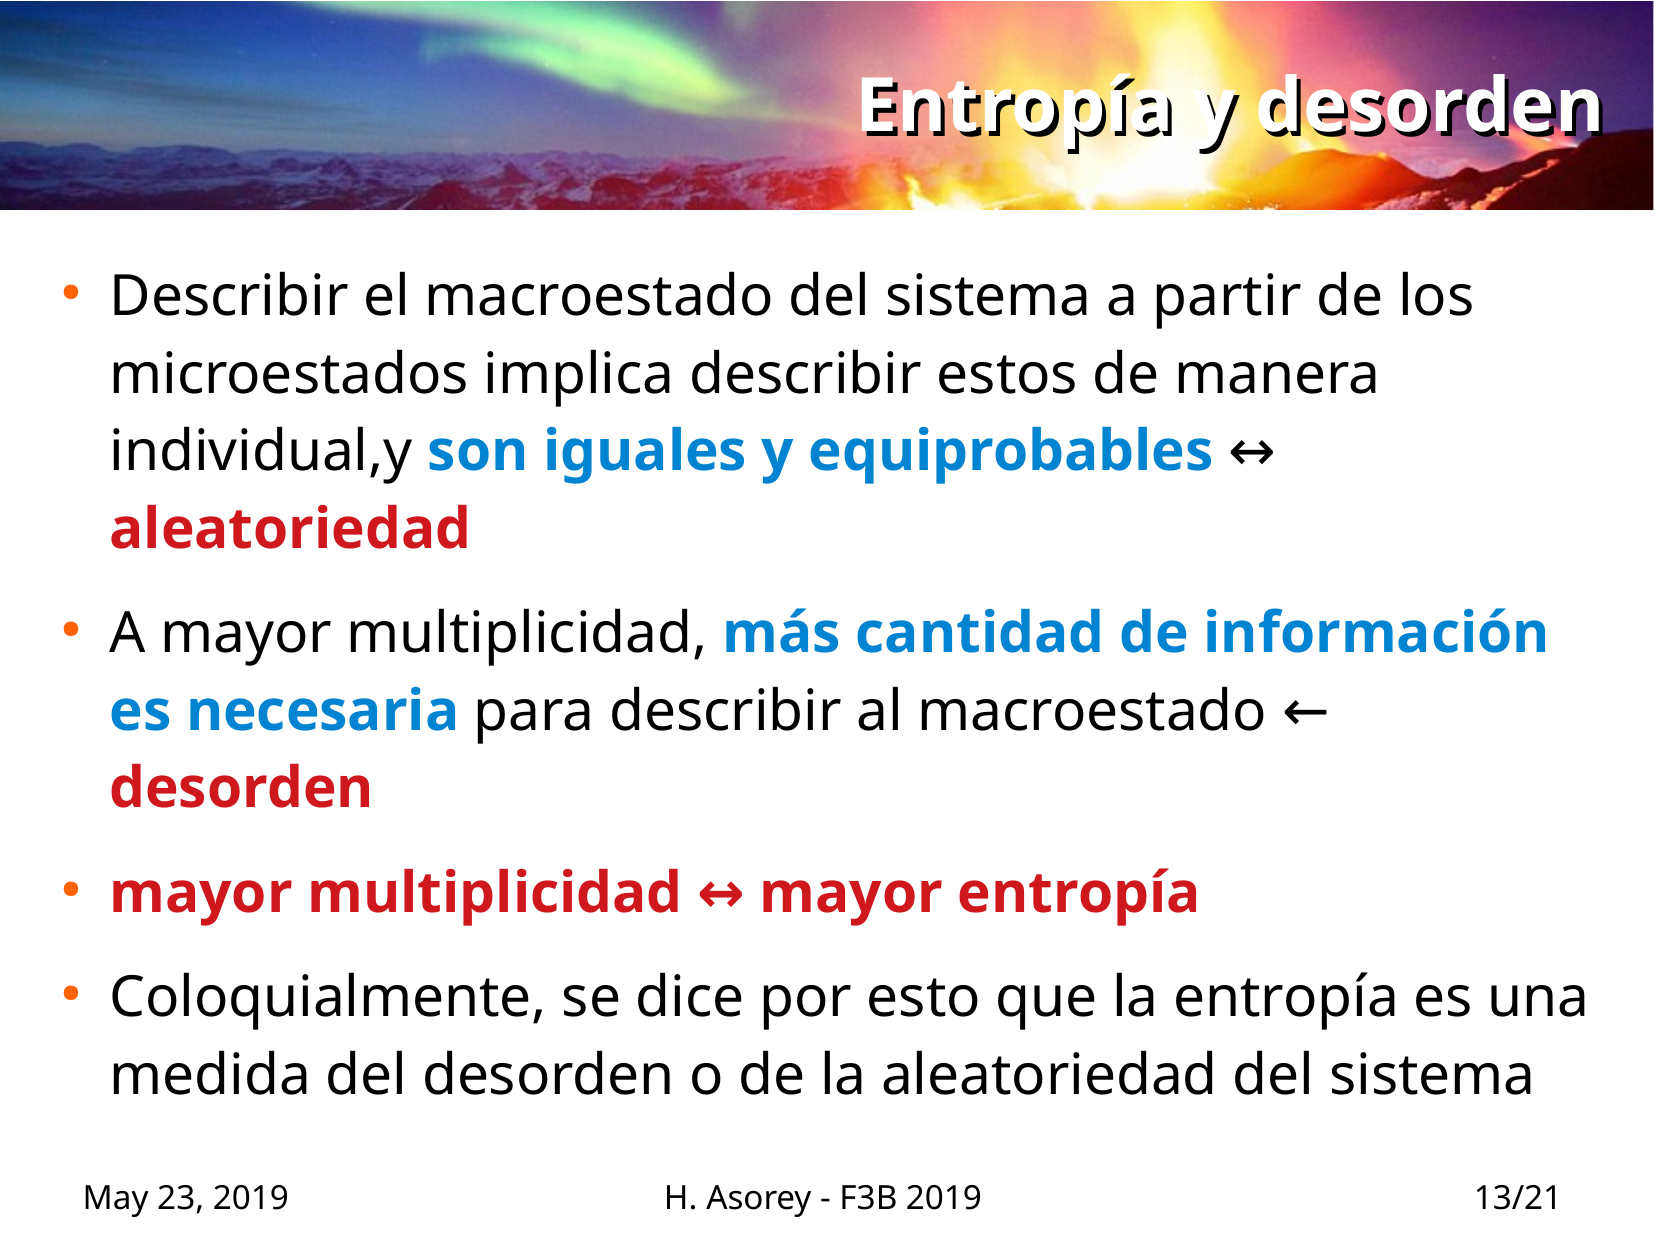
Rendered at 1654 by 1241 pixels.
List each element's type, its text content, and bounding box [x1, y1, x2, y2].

picture [0, 1, 1654, 210]
list Describir el macroestado del sistema a partir de los microestados implica describir estos de manera individual,y son iguales y equiprobables ↔ aleatoriedad A mayor multiplicidad, más cantidad de información es necesaria para describir al macroestado ← desorden mayor multiplicidad ↔ mayor entropía Coloquialmente, se dice por esto que la entropía es una medida del desorden o de la aleatoriedad del sistema [45, 255, 1606, 1156]
title Entropía y desorden [45, 15, 1606, 191]
